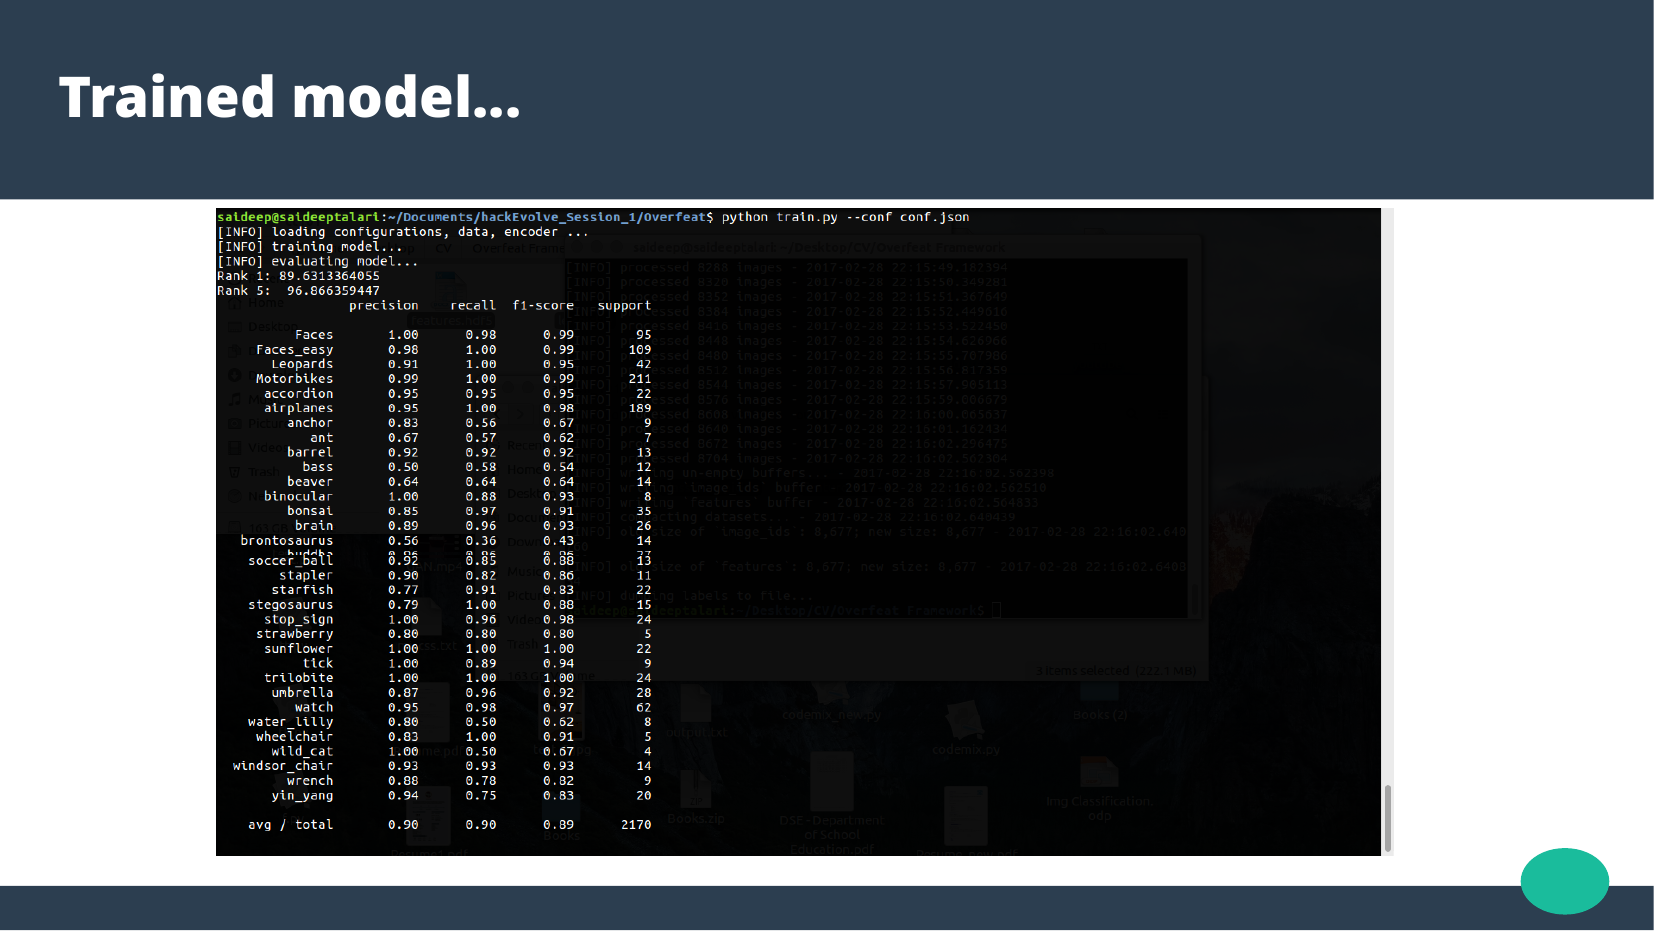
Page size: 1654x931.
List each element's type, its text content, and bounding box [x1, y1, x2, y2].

title Trained model... [59, 37, 1595, 155]
picture [216, 208, 1394, 856]
